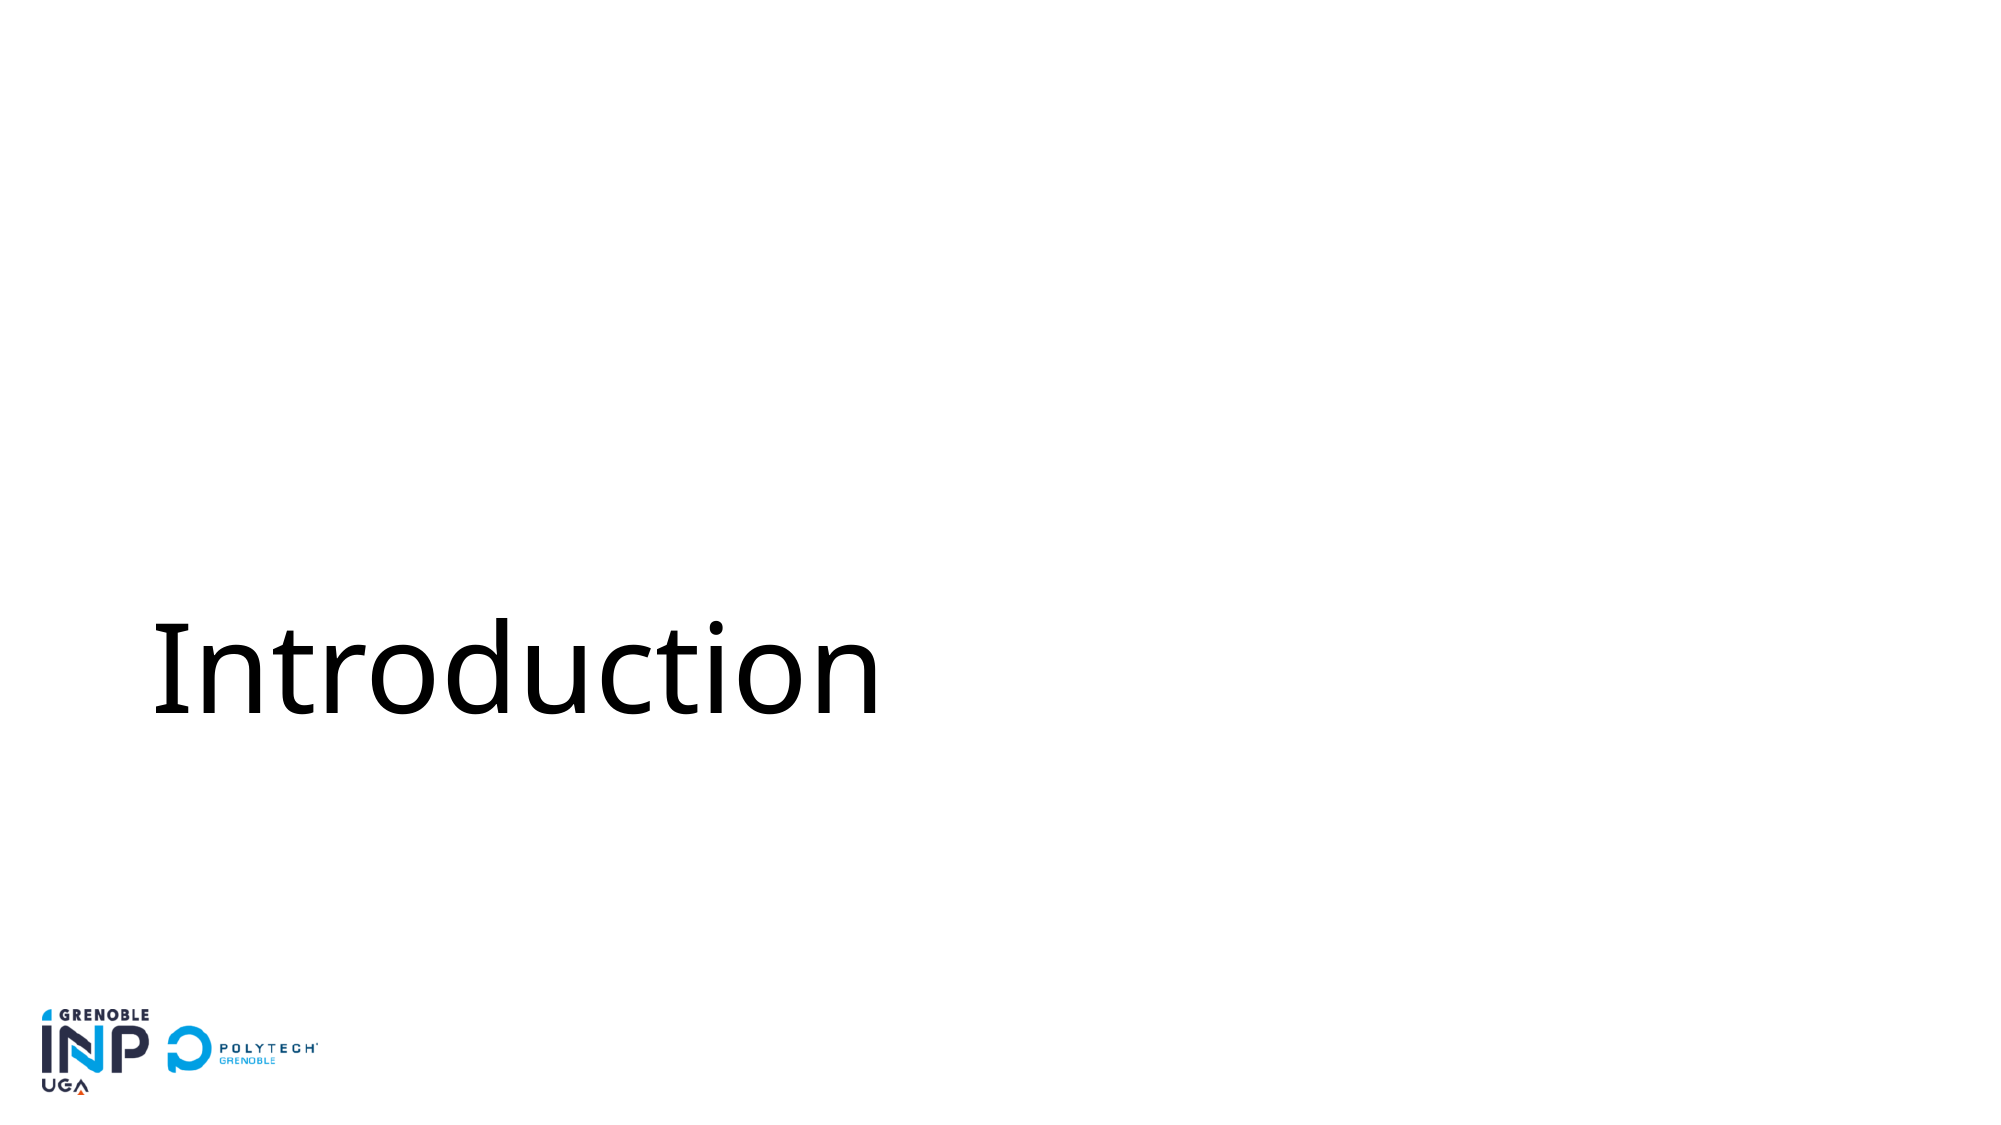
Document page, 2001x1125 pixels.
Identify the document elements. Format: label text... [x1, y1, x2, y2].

picture [42, 1009, 318, 1095]
title Introduction [136, 280, 1862, 749]
